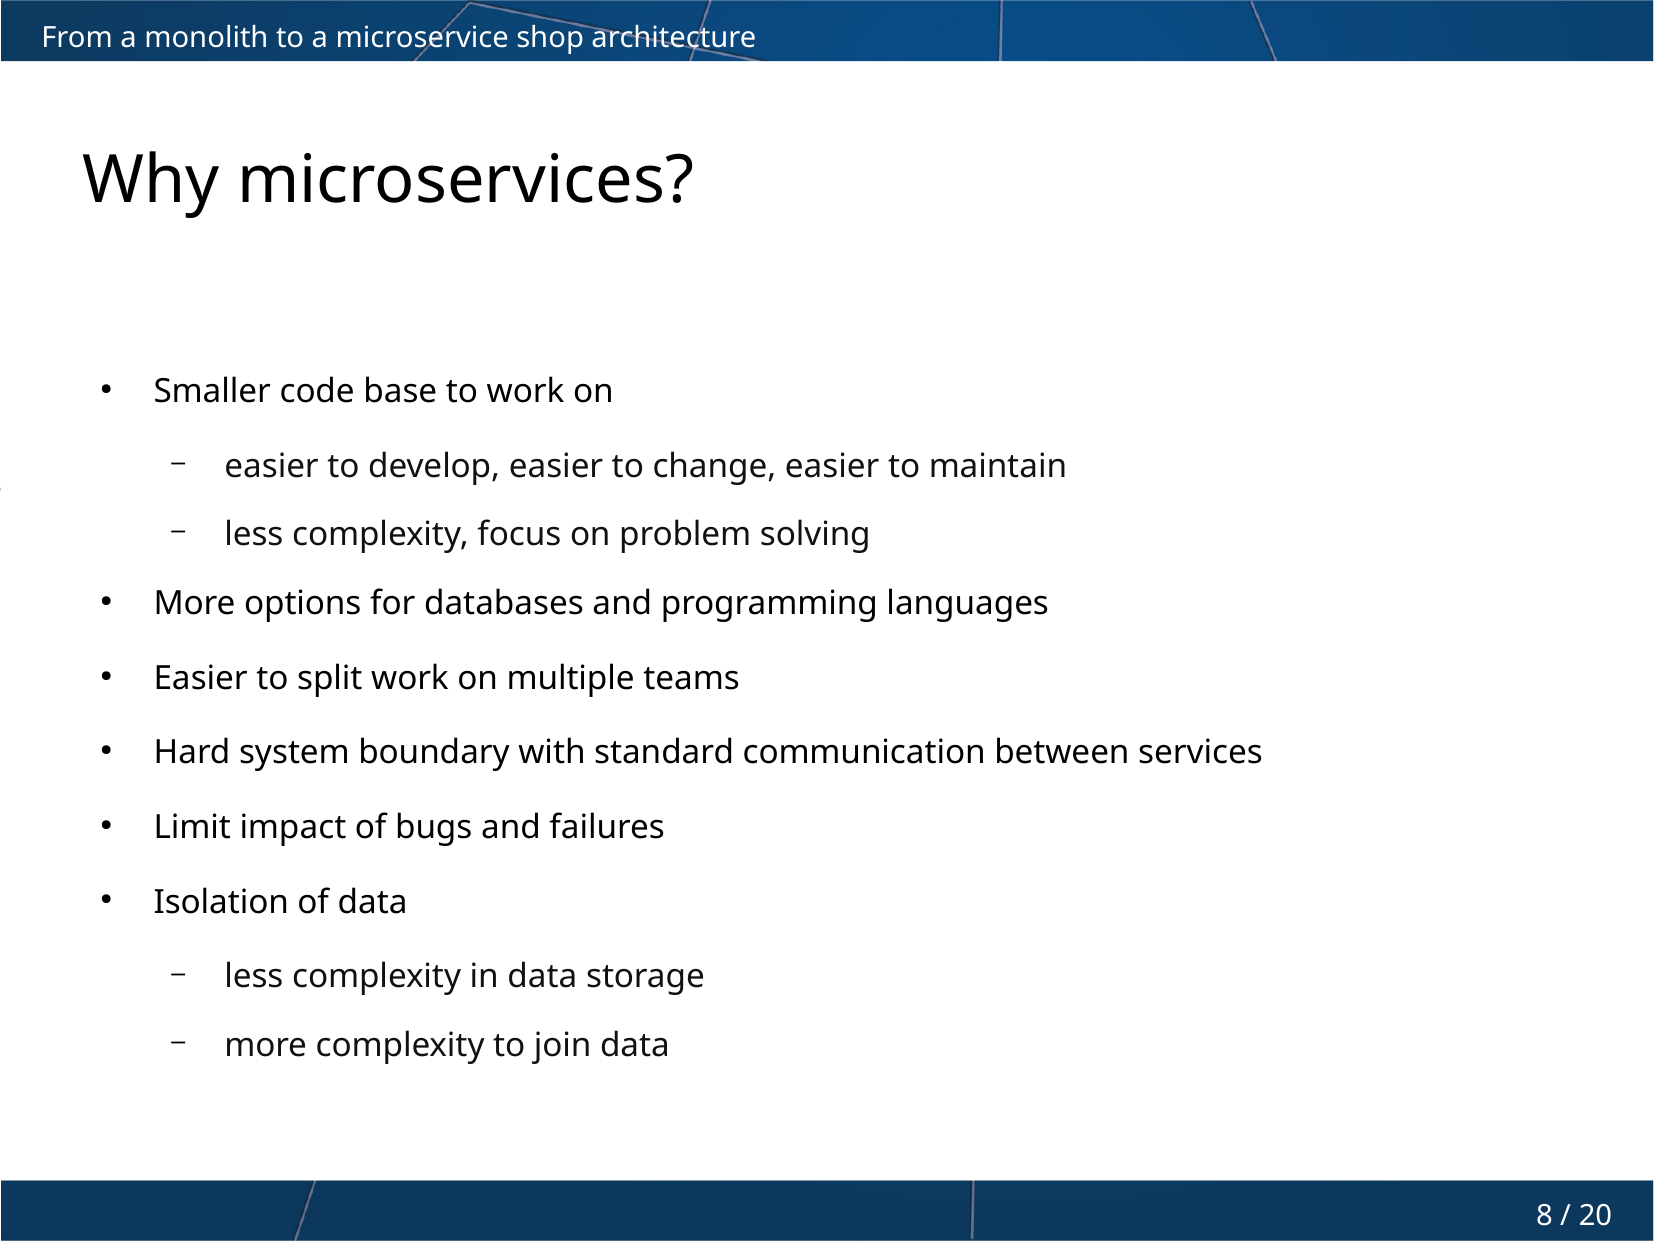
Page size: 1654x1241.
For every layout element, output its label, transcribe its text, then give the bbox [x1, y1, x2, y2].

title Why microservices? [23, 80, 1512, 273]
picture [0, 0, 1654, 1241]
list Smaller code base to work on easier to develop, easier to change, easier to maintain less complexity, focus on problem solving More options for databases and programming languages Easier to split work on multiple teams Hard system boundary with standard communication between services Limit impact of bugs and failures Isolation of data less complexity in data storage more complexity to join data [82, 366, 1571, 1241]
